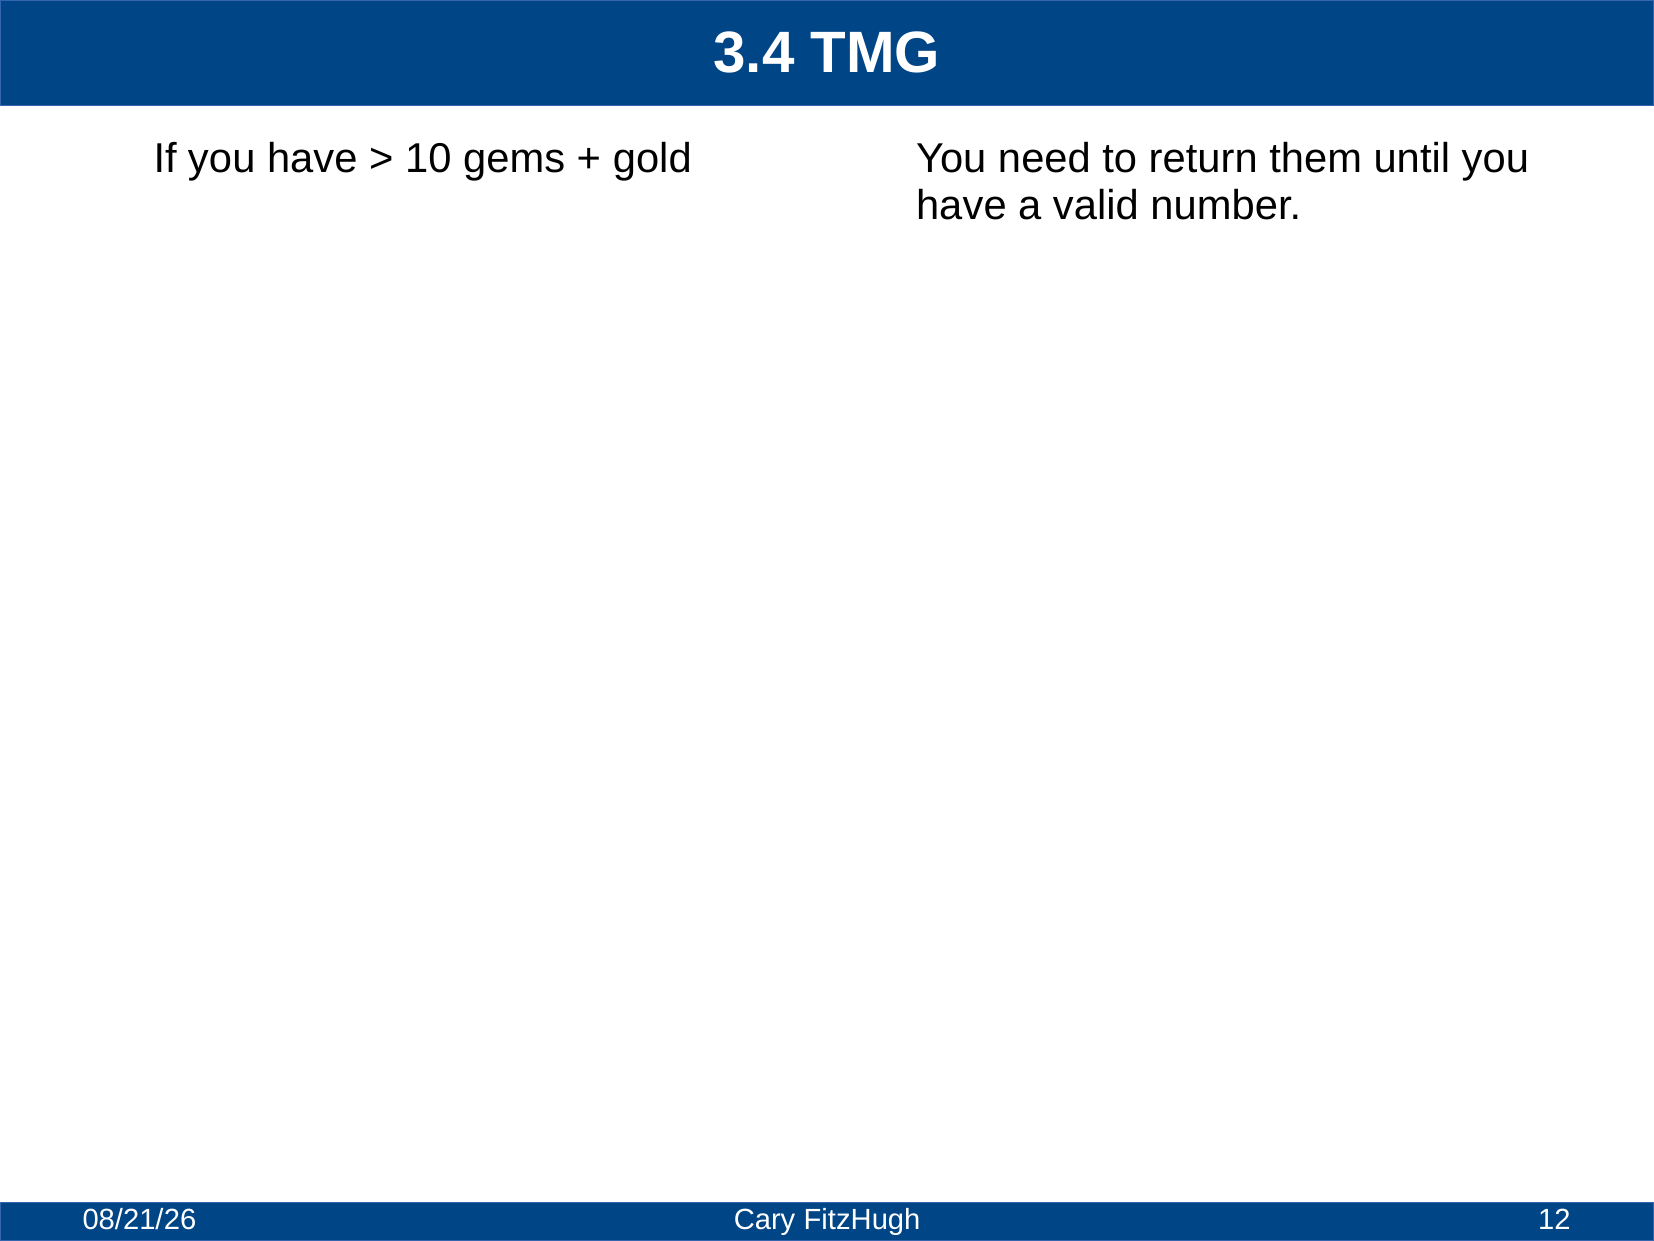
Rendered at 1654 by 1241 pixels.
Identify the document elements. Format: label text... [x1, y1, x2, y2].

list You need to return them until you have a valid number. [845, 135, 1572, 479]
title 3.4 TMG [0, 0, 1654, 106]
list If you have > 10 gems + gold [82, 135, 809, 479]
